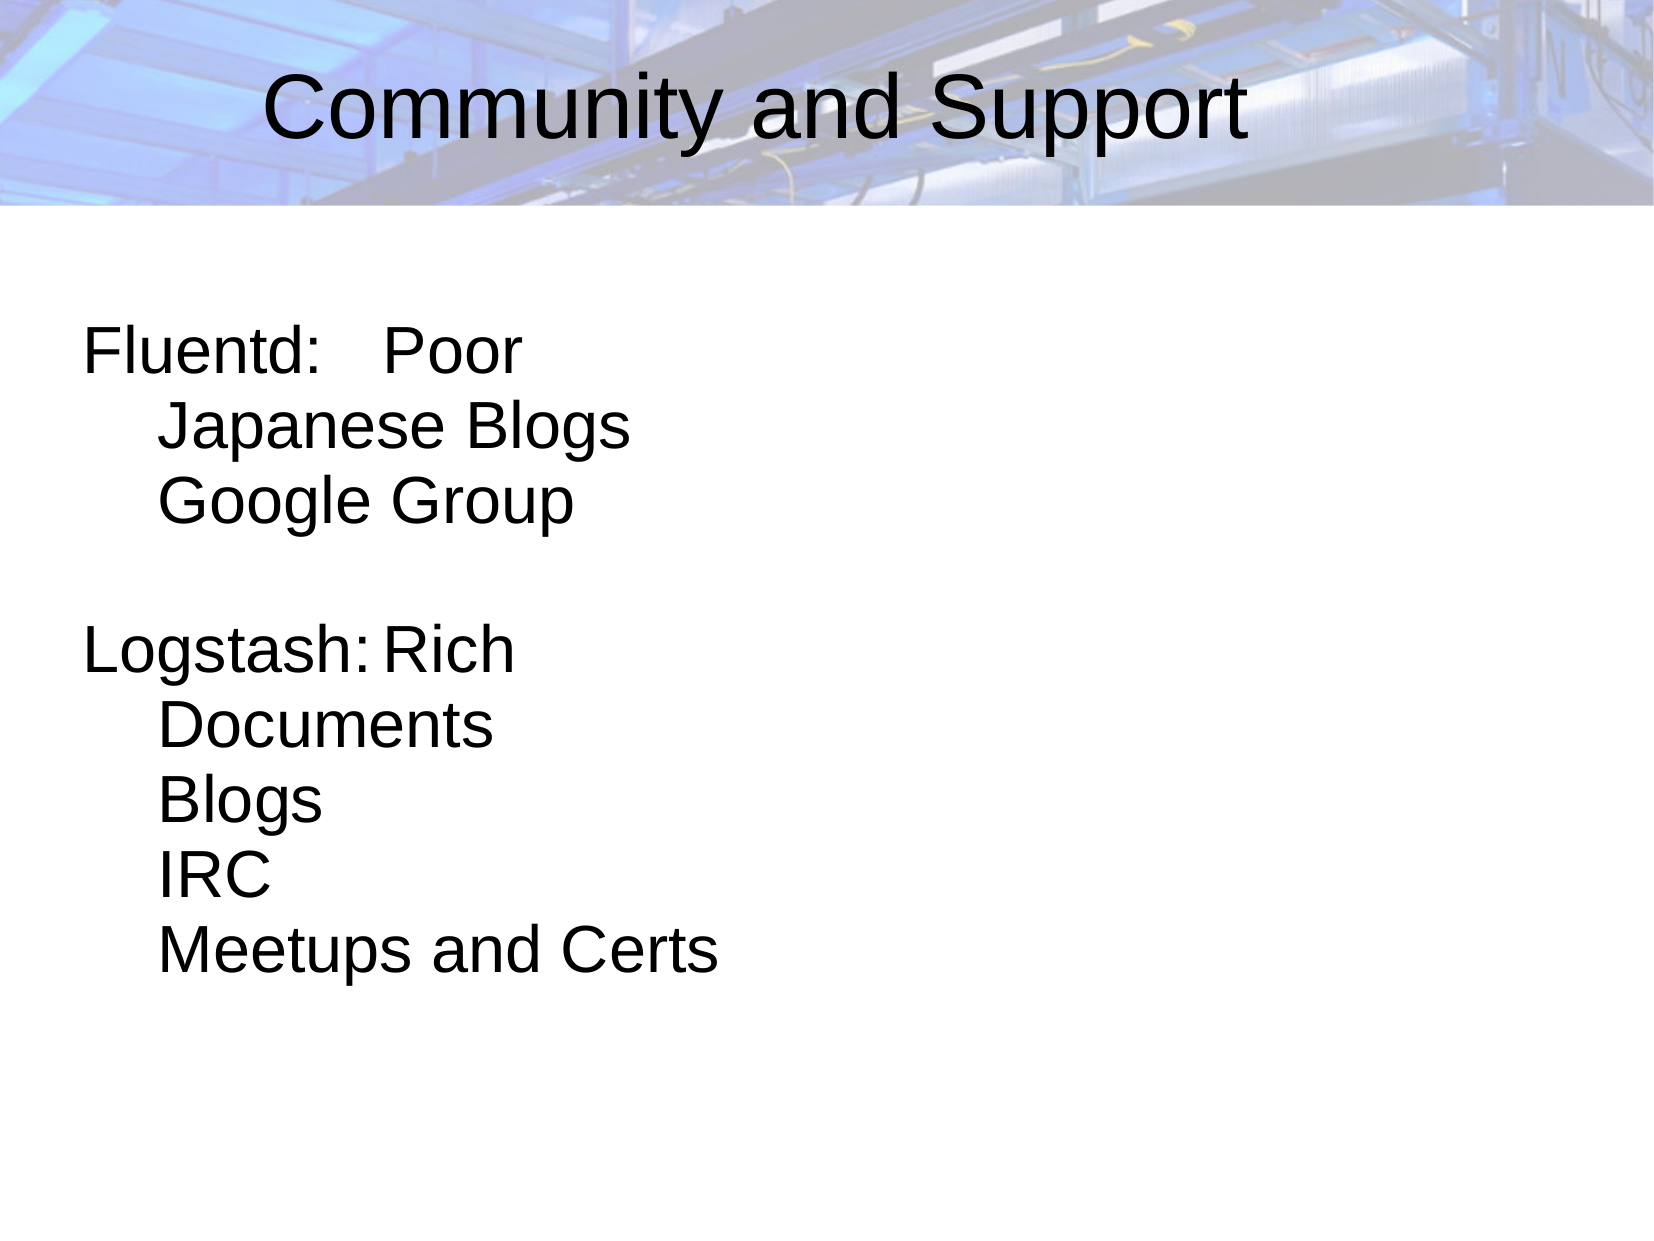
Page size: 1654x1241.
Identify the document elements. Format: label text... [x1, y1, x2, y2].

picture [0, 0, 1654, 1241]
title Community and Support [11, 2, 1501, 211]
subtitle Fluentd: Poor Japanese Blogs Google Group Logstash: Rich Documents Blogs IRC Meetups and Certs [82, 290, 1538, 1010]
